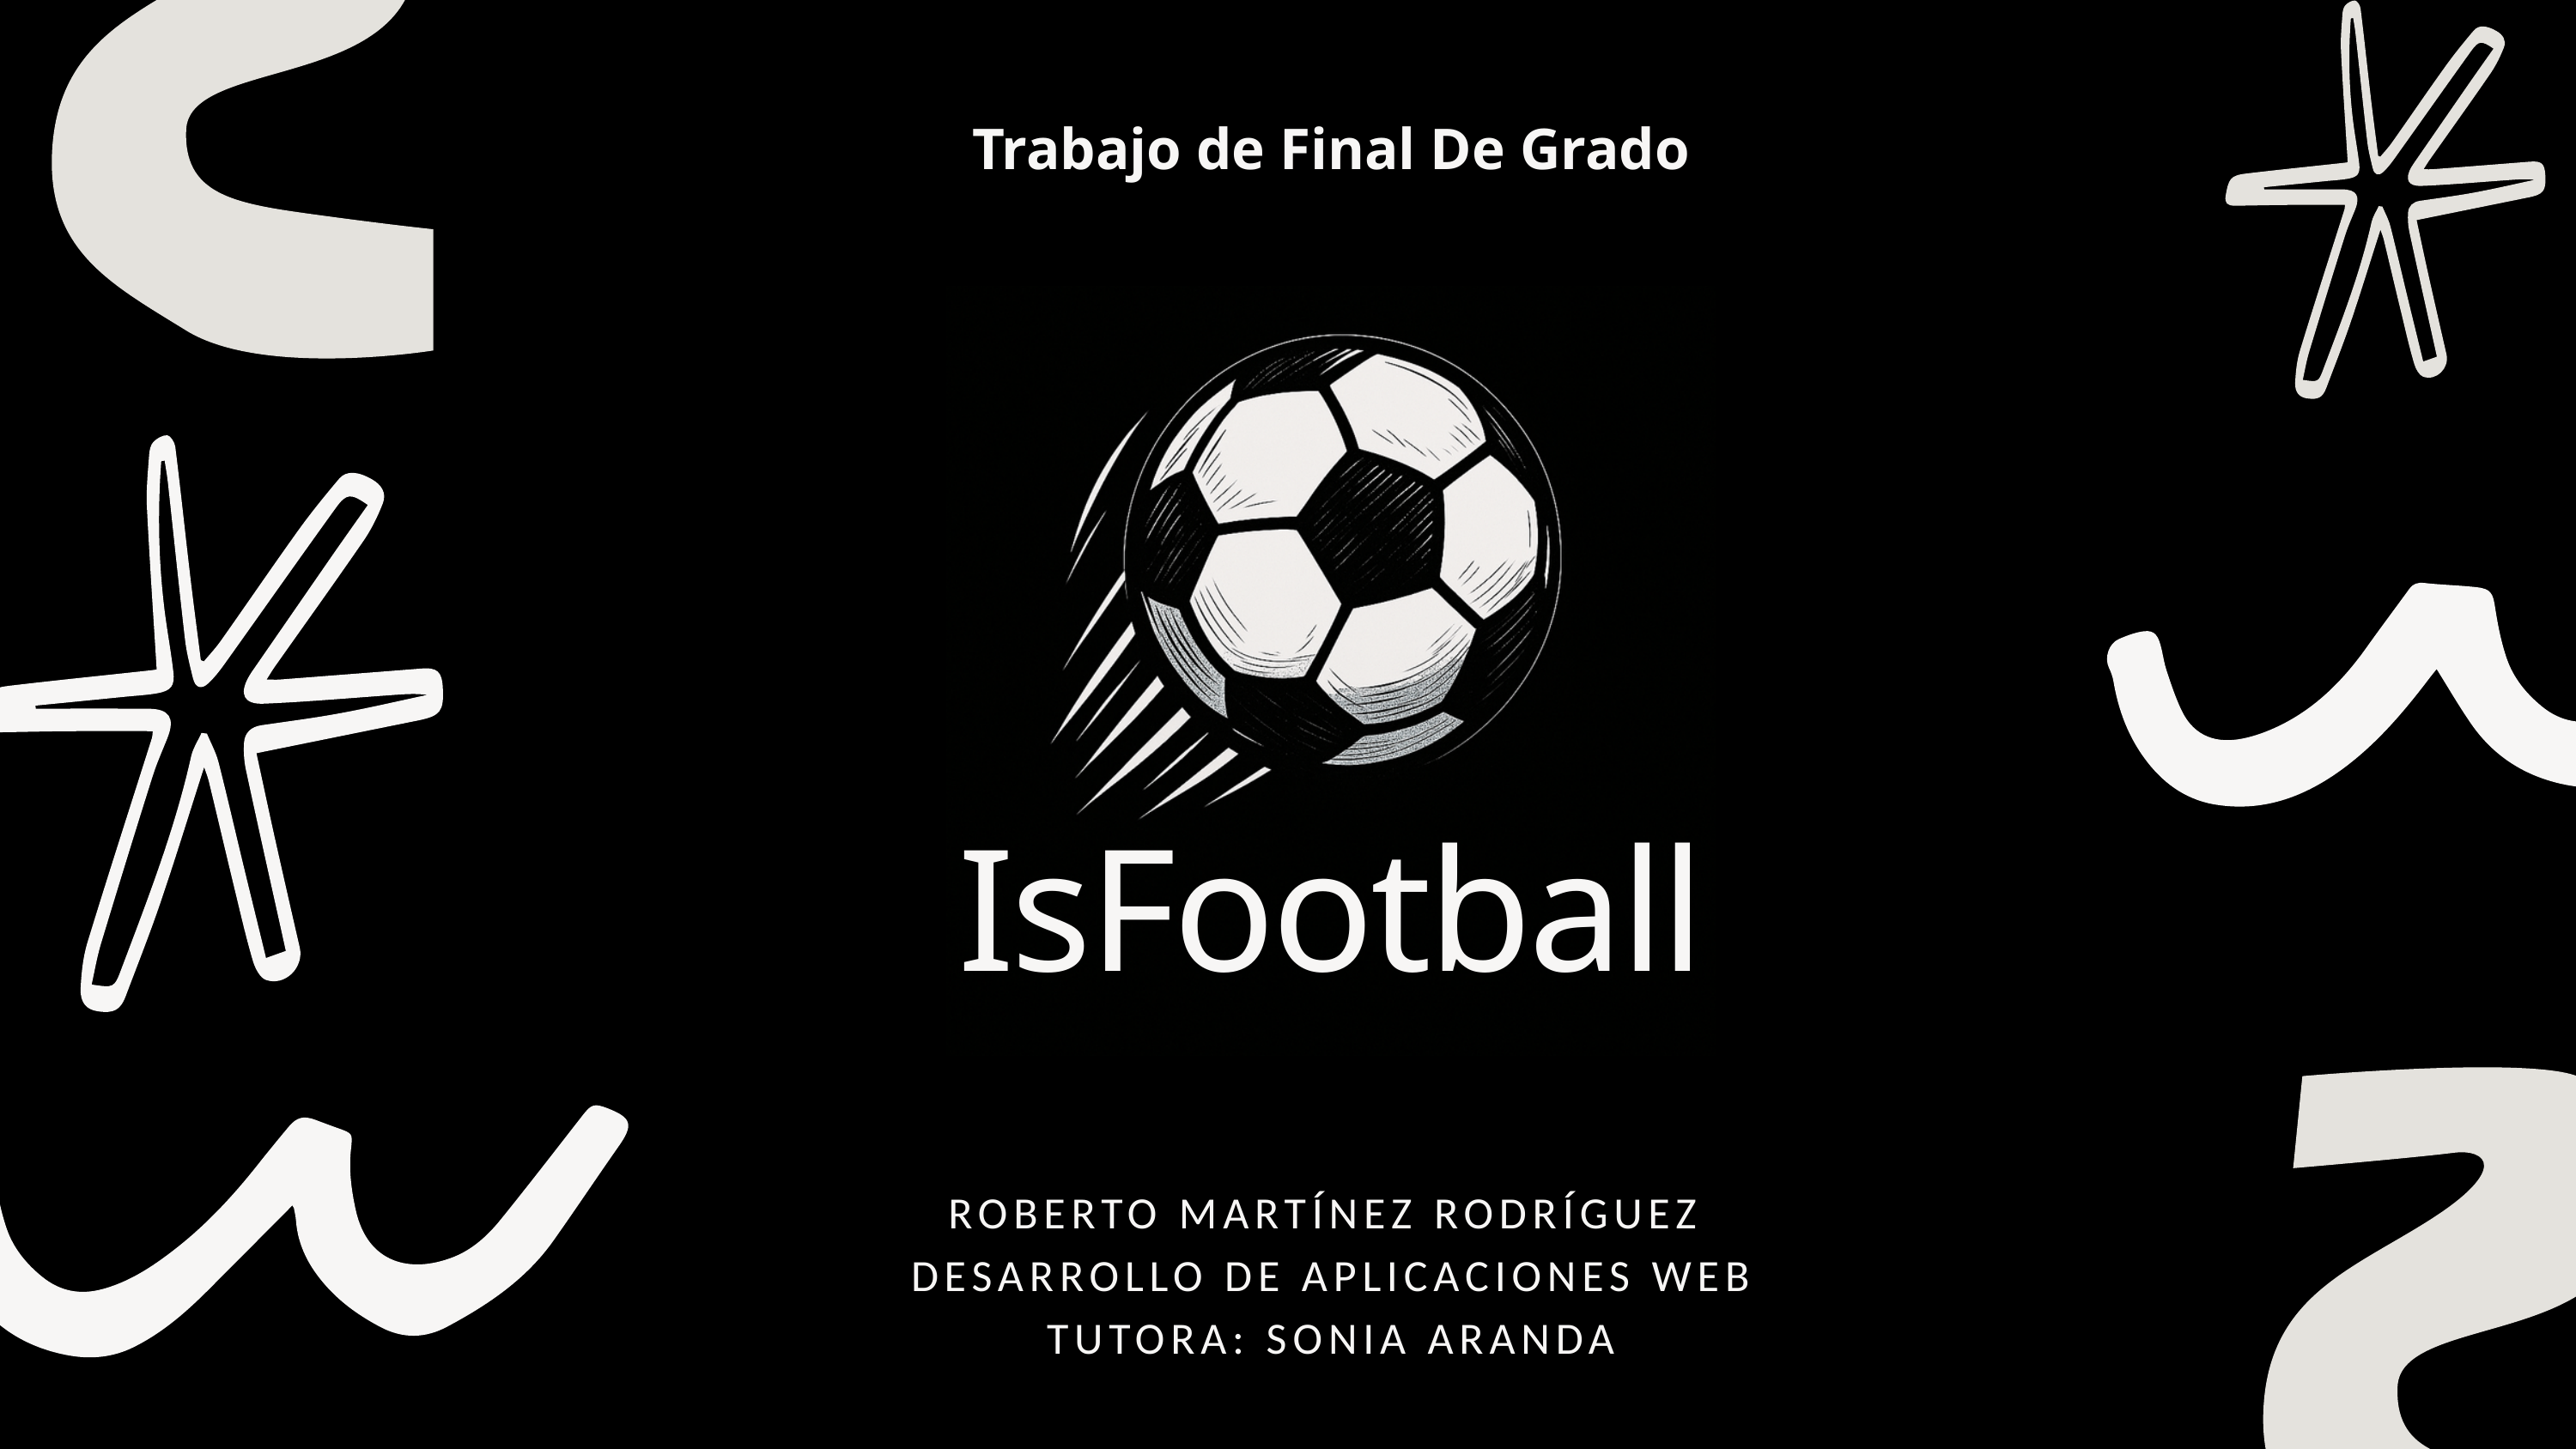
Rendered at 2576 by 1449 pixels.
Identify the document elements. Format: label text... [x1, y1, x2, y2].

text_box [0, 0, 2576, 1449]
text_box IsFootball [641, 836, 2021, 1005]
text_box Trabajo de Final De Grado [43, 102, 2576, 182]
text_box ROBERTO MARTÍNEZ RODRÍGUEZ DESARROLLO DE APLICACIONES WEB TUTORA: SONIA ARANDA [635, 1174, 2576, 1363]
